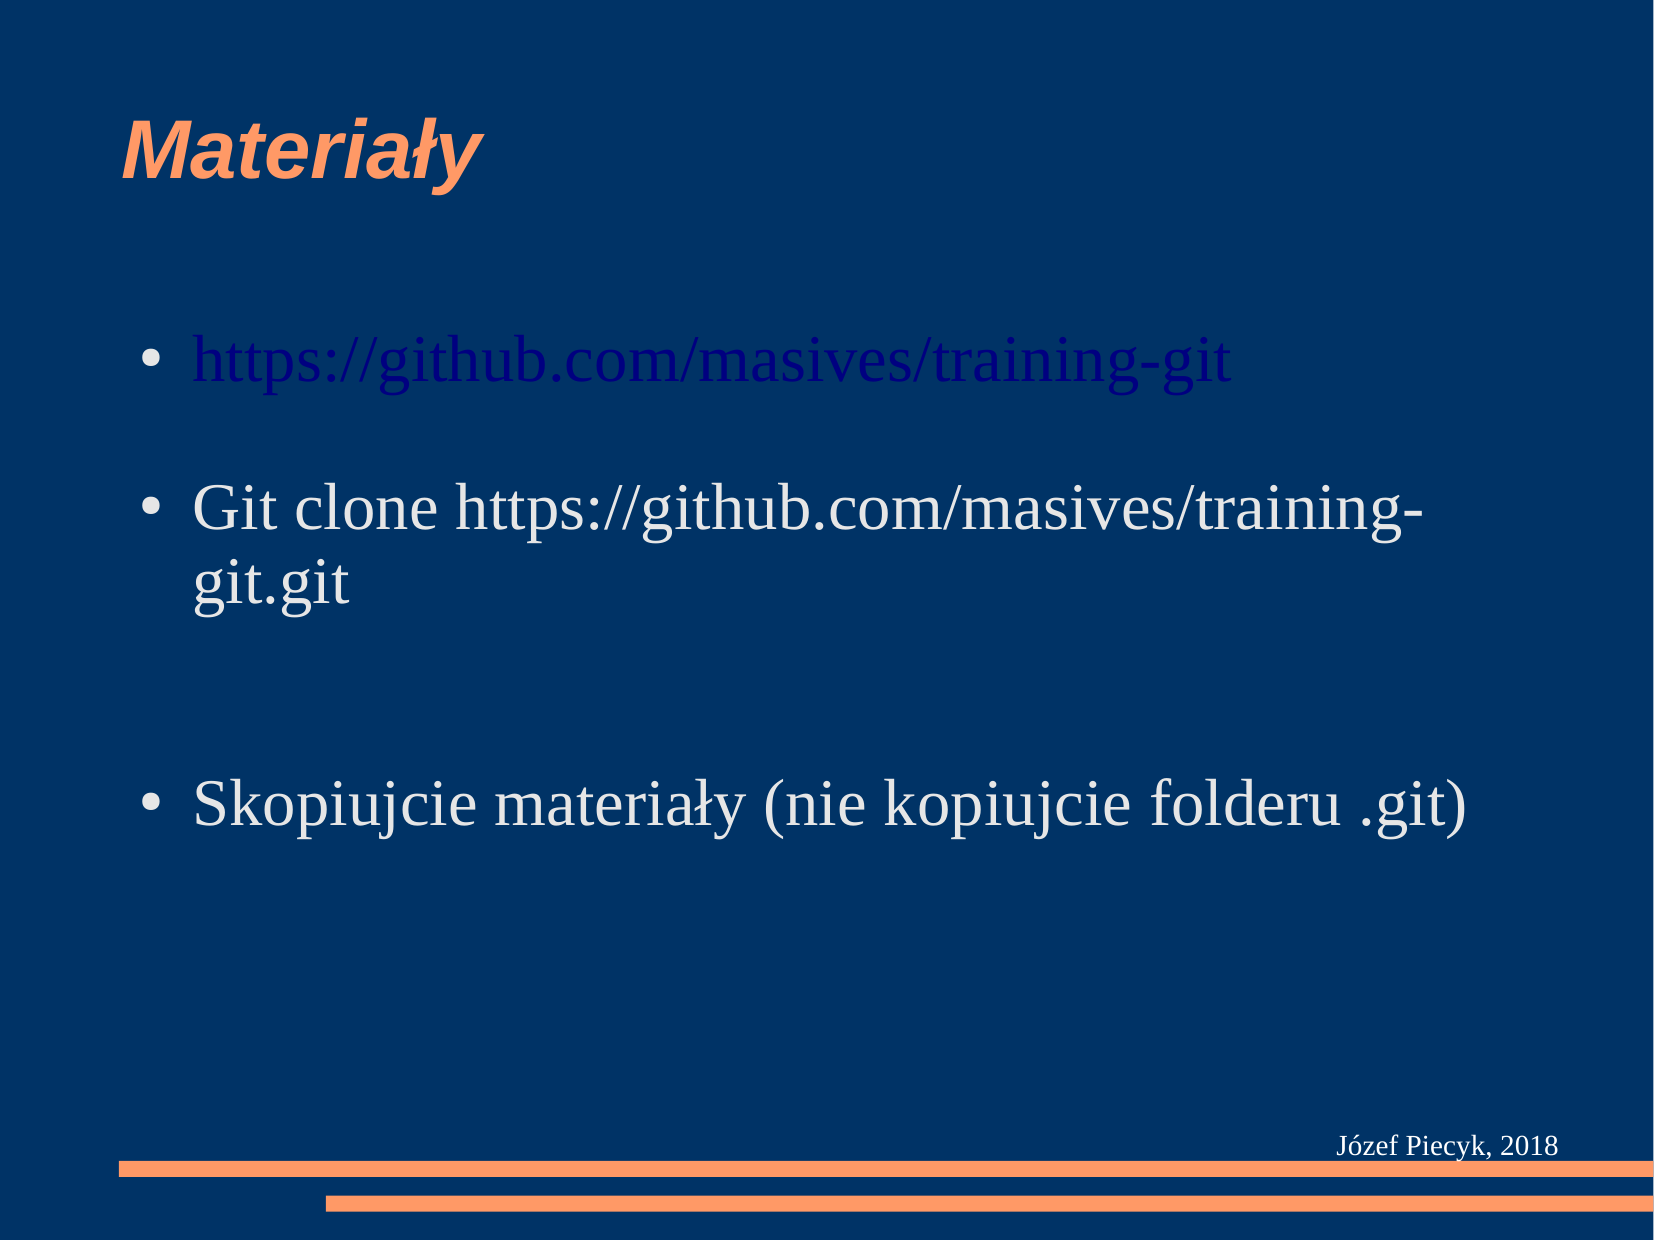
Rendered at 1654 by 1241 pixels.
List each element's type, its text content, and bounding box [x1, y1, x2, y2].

title Materiały [121, 46, 1534, 254]
list https://github.com/masives/training-git Git clone https://github.com/masives/training-git.git Skopiujcie materiały (nie kopiujcie folderu .git) [121, 322, 1561, 1042]
